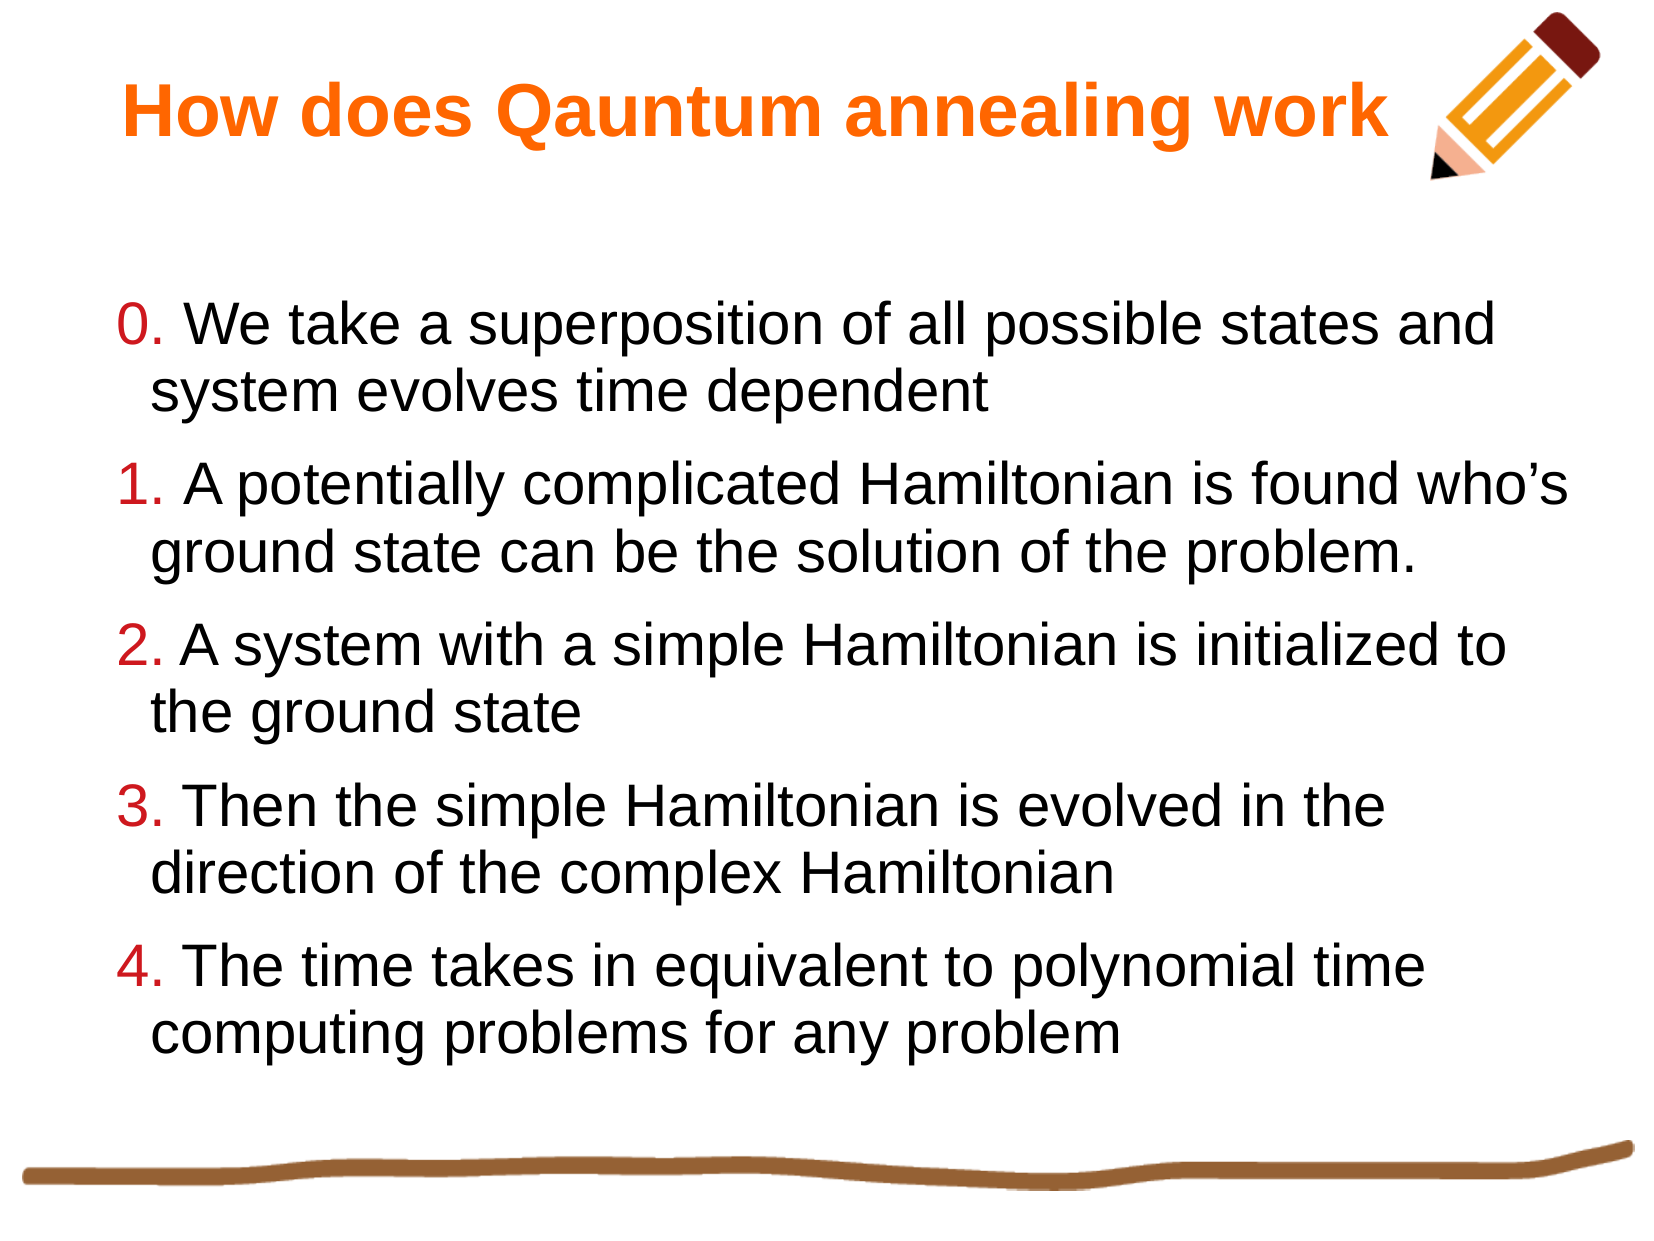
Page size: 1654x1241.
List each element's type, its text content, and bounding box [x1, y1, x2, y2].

list 0. We take a superposition of all possible states and system evolves time dependent 1. A potentially complicated Hamiltonian is found who’s ground state can be the solution of the problem. 2. A system with a simple Hamiltonian is initialized to the ground state 3. Then the simple Hamiltonian is evolved in the direction of the complex Hamiltonian 4. The time takes in equivalent to polynomial time computing problems for any problem [82, 290, 1571, 1122]
title How does Qauntum annealing work [82, 49, 1430, 172]
picture [1430, 12, 1601, 181]
picture [22, 1140, 1635, 1191]
